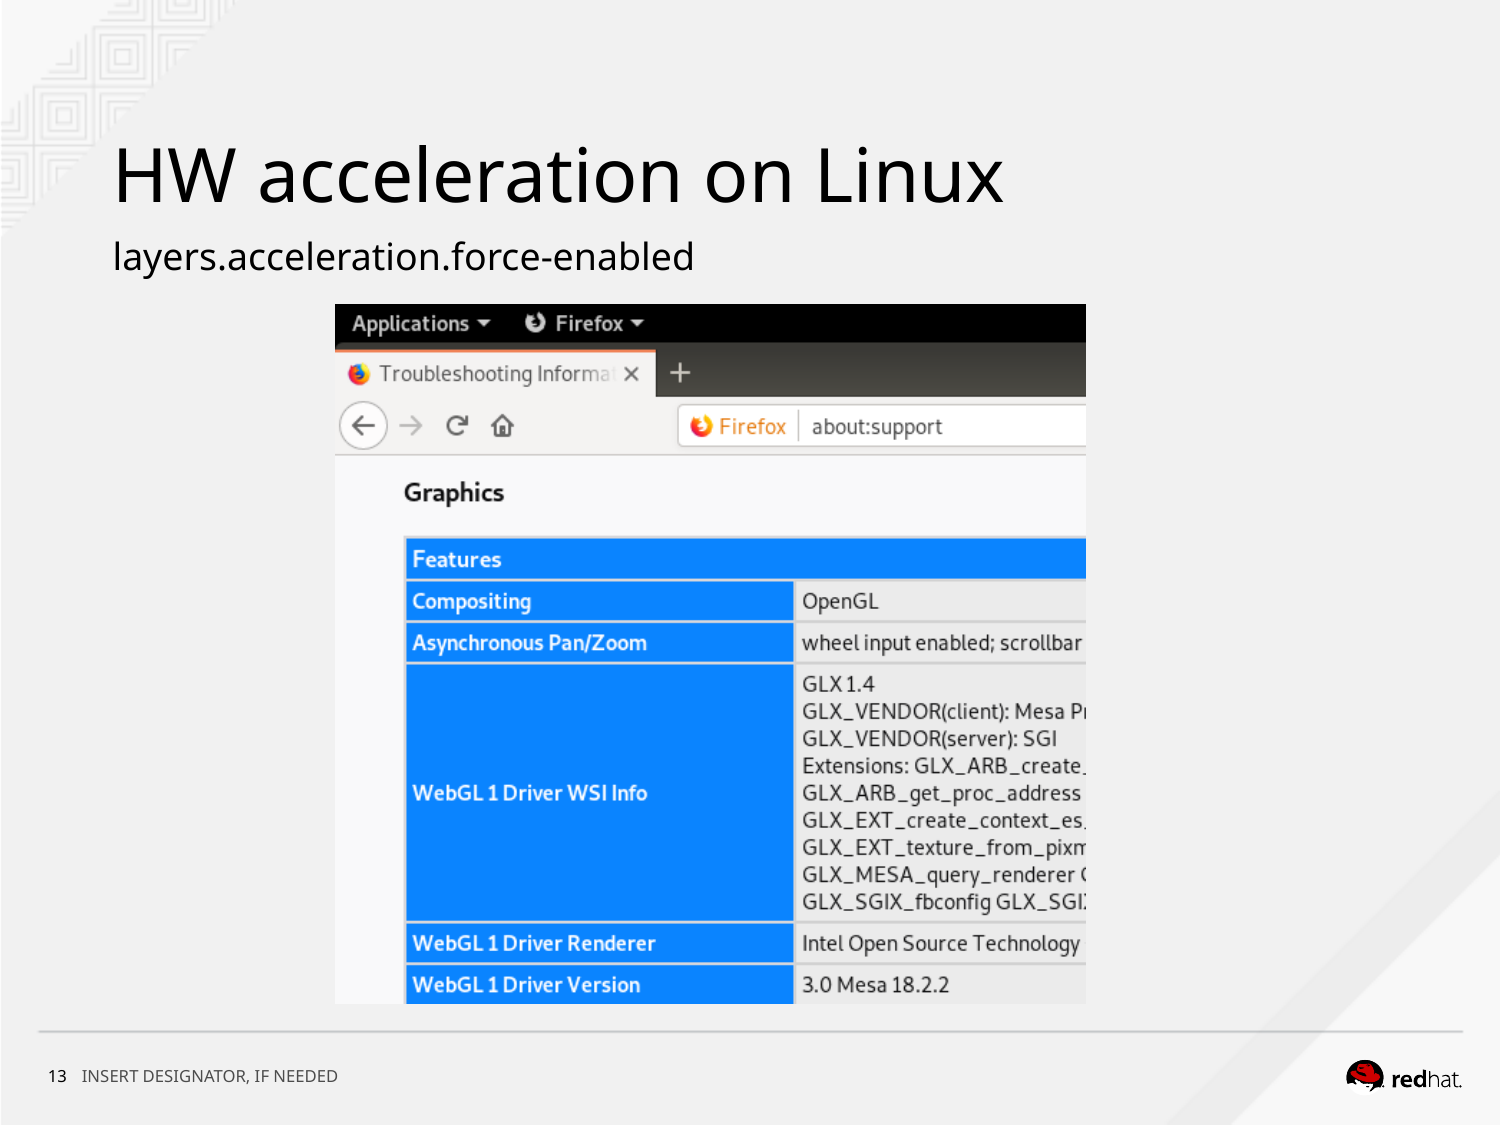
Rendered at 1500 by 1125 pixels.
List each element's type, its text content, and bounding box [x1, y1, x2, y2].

text_box layers.acceleration.force-enabled [112, 230, 1388, 346]
picture [0, 0, 1500, 1125]
title HW acceleration on Linux [112, 0, 1388, 225]
